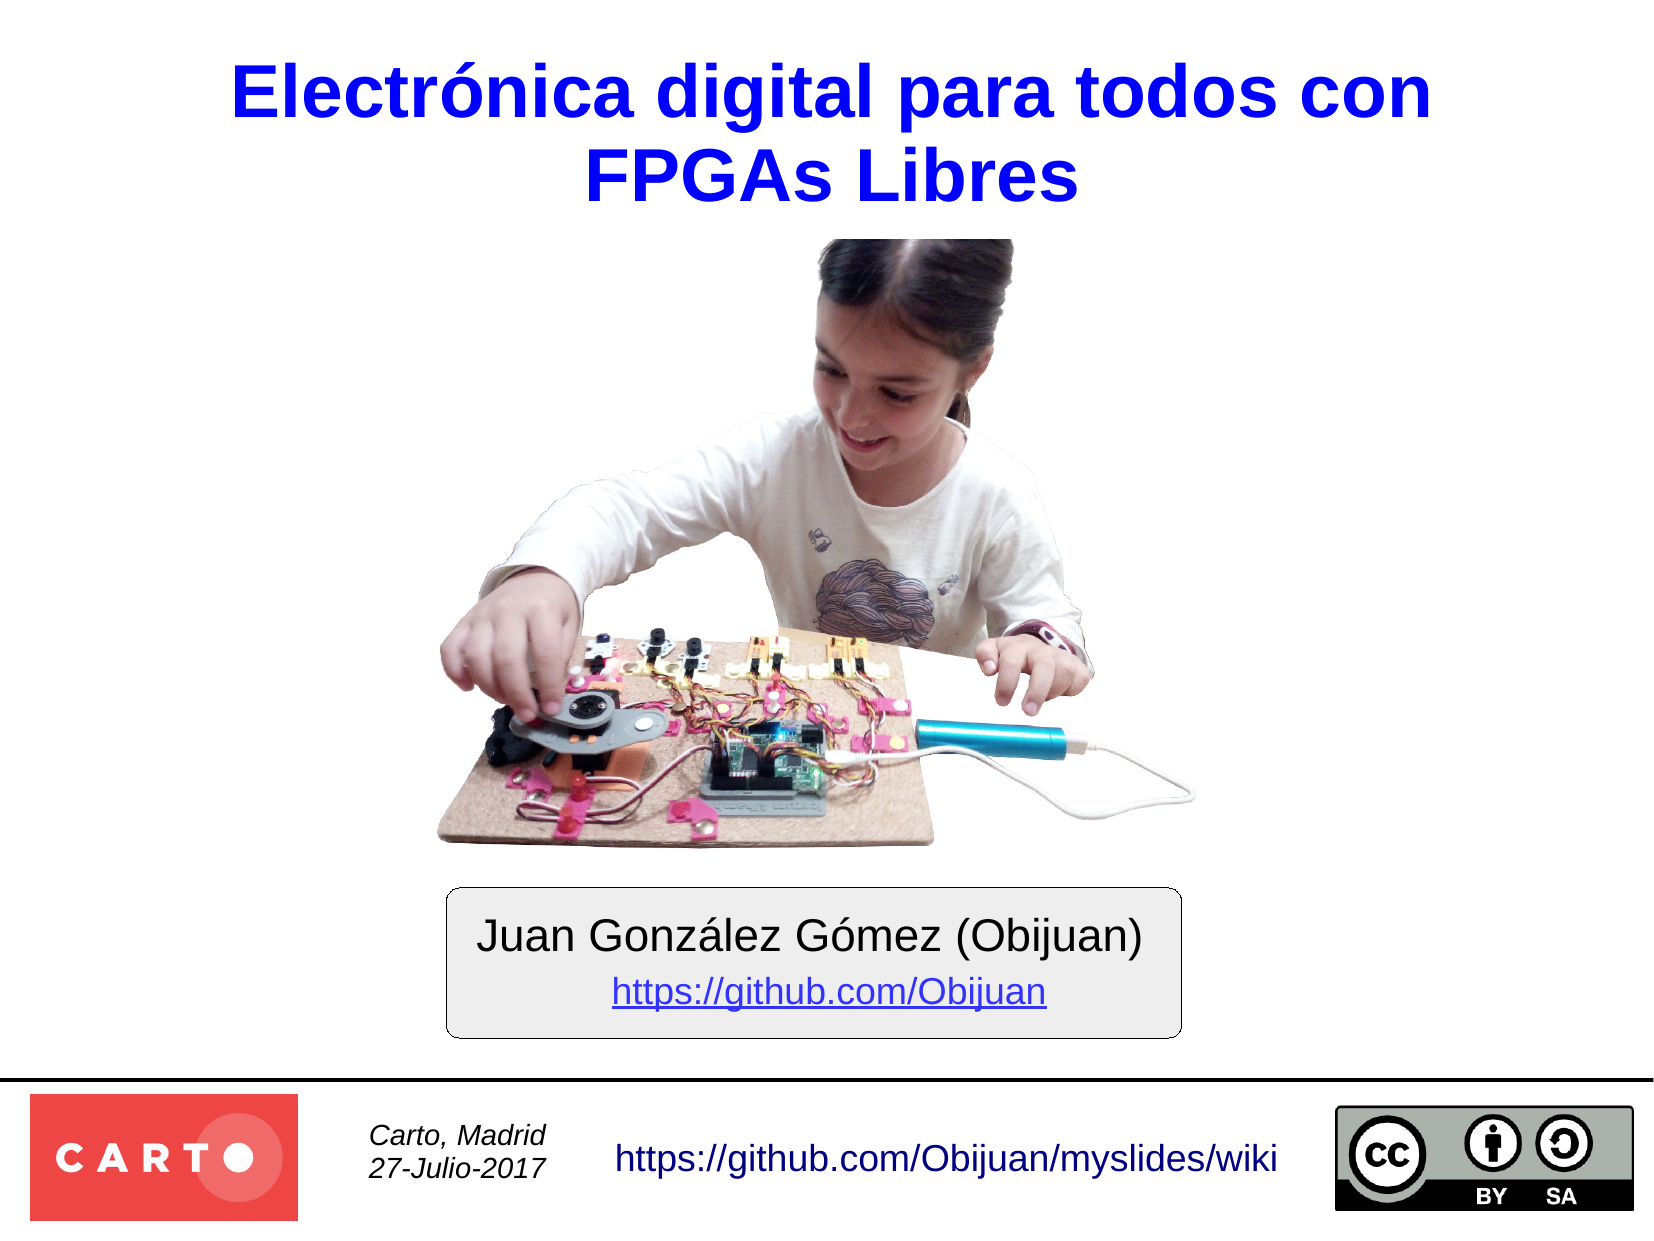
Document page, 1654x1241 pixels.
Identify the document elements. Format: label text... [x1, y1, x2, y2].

picture [30, 1094, 298, 1221]
picture [1335, 1094, 1634, 1221]
text_box https://github.com/Obijuan [596, 962, 1062, 1020]
text_box Juan González Gómez (Obijuan) [461, 902, 1182, 993]
text_box https://github.com/Obijuan/myslides/wiki [600, 1130, 1317, 1201]
text_box Carto, Madrid 27-Julio-2017 [315, 1111, 601, 1201]
picture [401, 239, 1242, 871]
text_box [446, 887, 1182, 1039]
title Electrónica digital para todos con FPGAs Libres [105, 30, 1561, 238]
